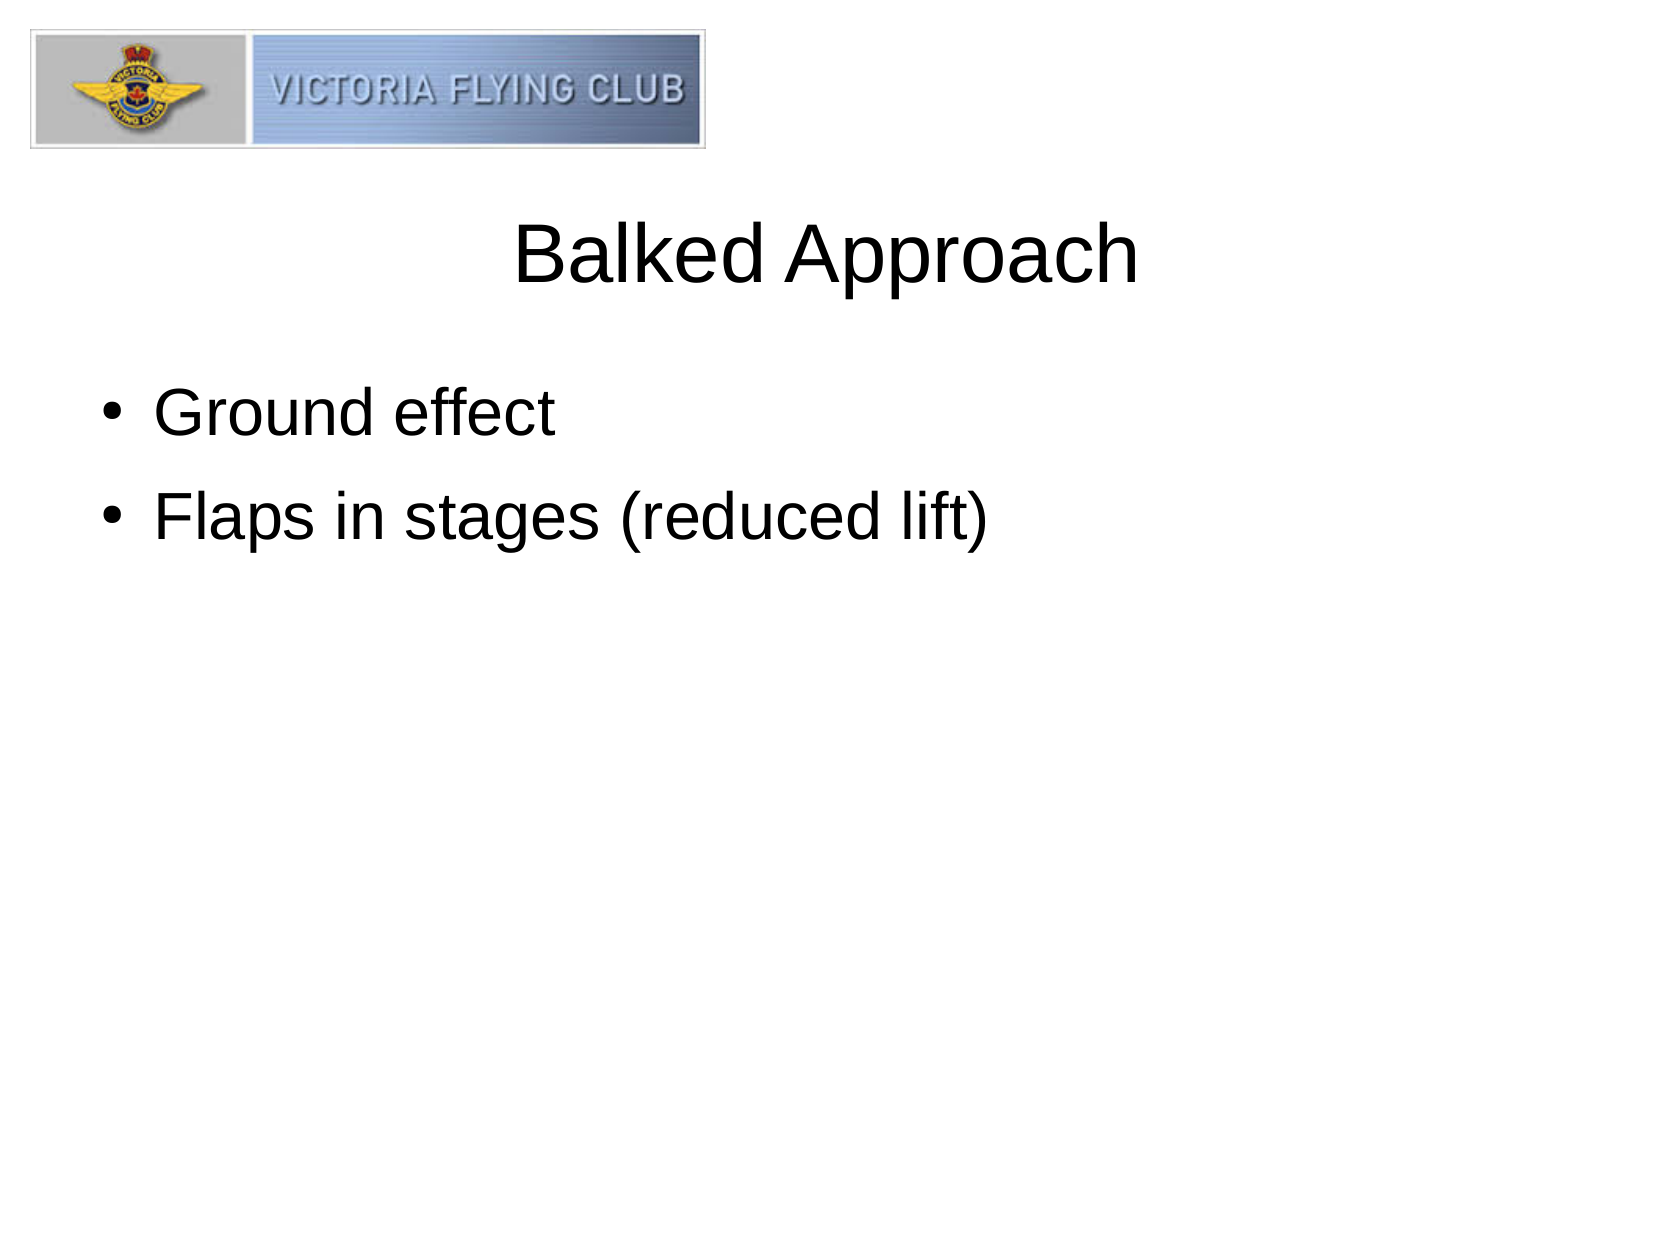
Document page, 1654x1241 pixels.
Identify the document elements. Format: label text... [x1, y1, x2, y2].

title Balked Approach [82, 150, 1571, 358]
picture [30, 29, 706, 149]
list Ground effect Flaps in stages (reduced lift) [82, 375, 1571, 1095]
